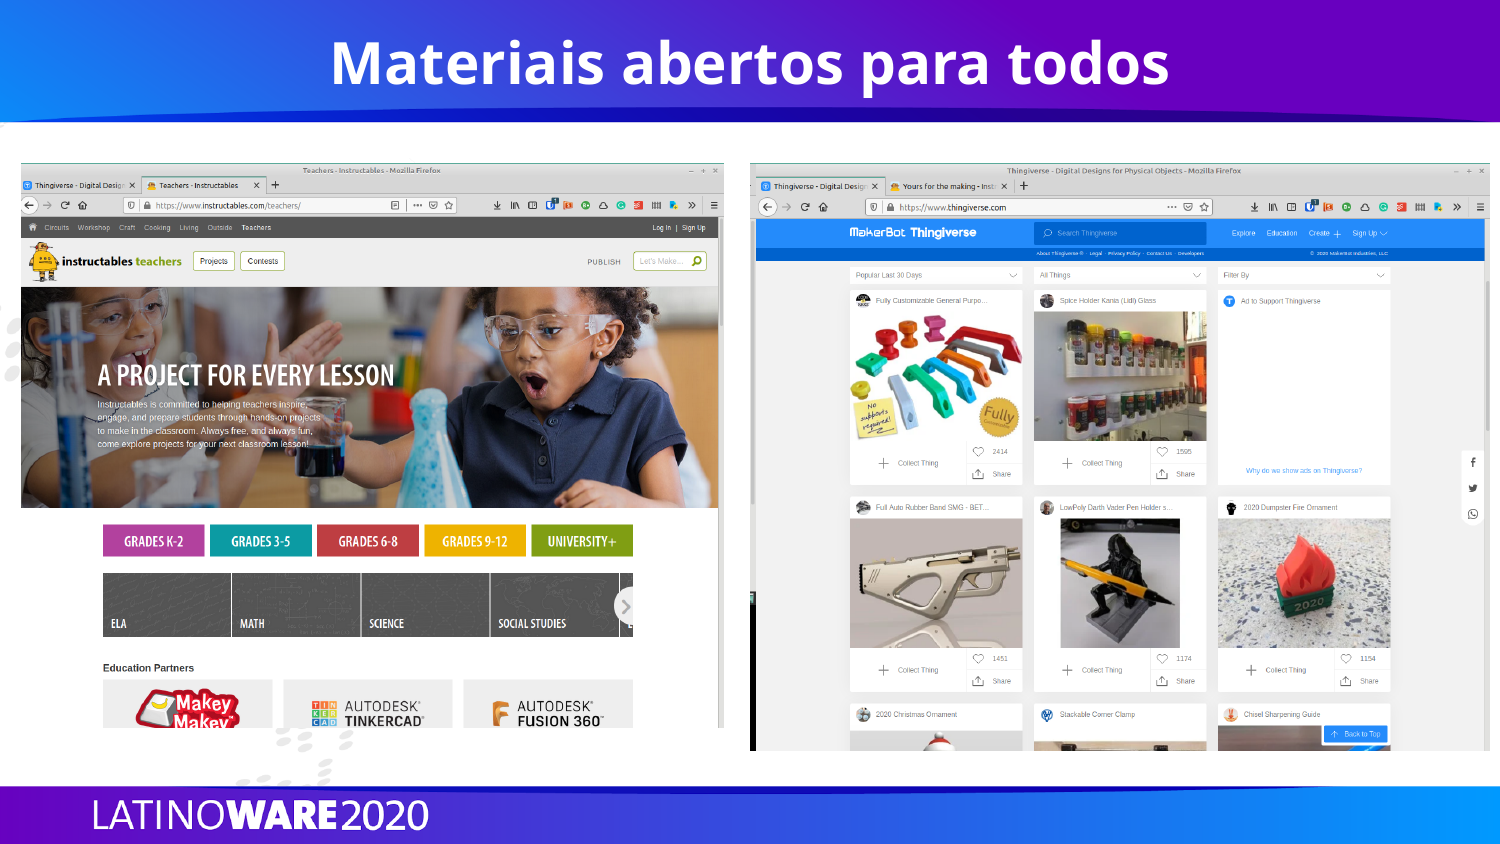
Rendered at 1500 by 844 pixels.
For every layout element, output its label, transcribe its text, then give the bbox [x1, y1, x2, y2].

title Materiais abertos para todos [51, 11, 1449, 106]
picture [0, 0, 1500, 844]
